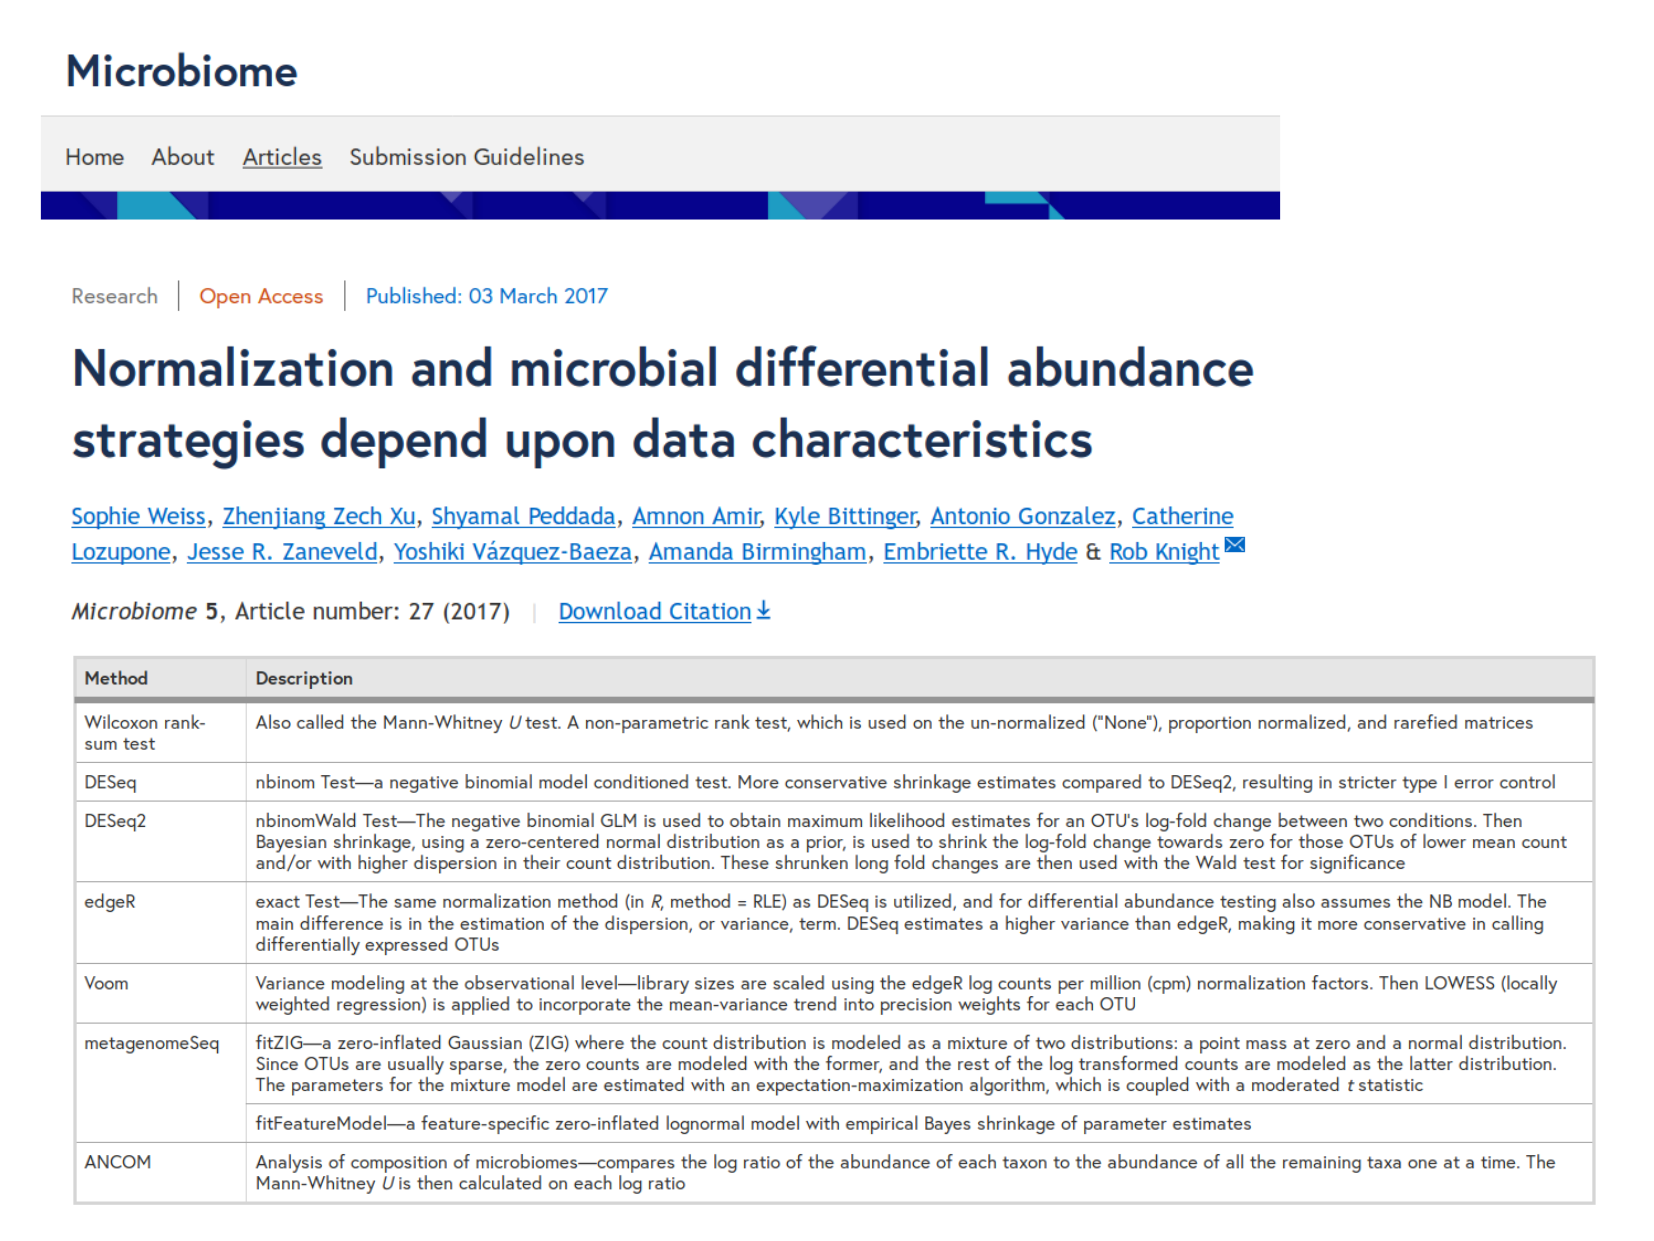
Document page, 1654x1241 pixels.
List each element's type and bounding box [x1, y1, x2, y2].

picture [49, 646, 1622, 1218]
picture [40, 39, 1281, 624]
